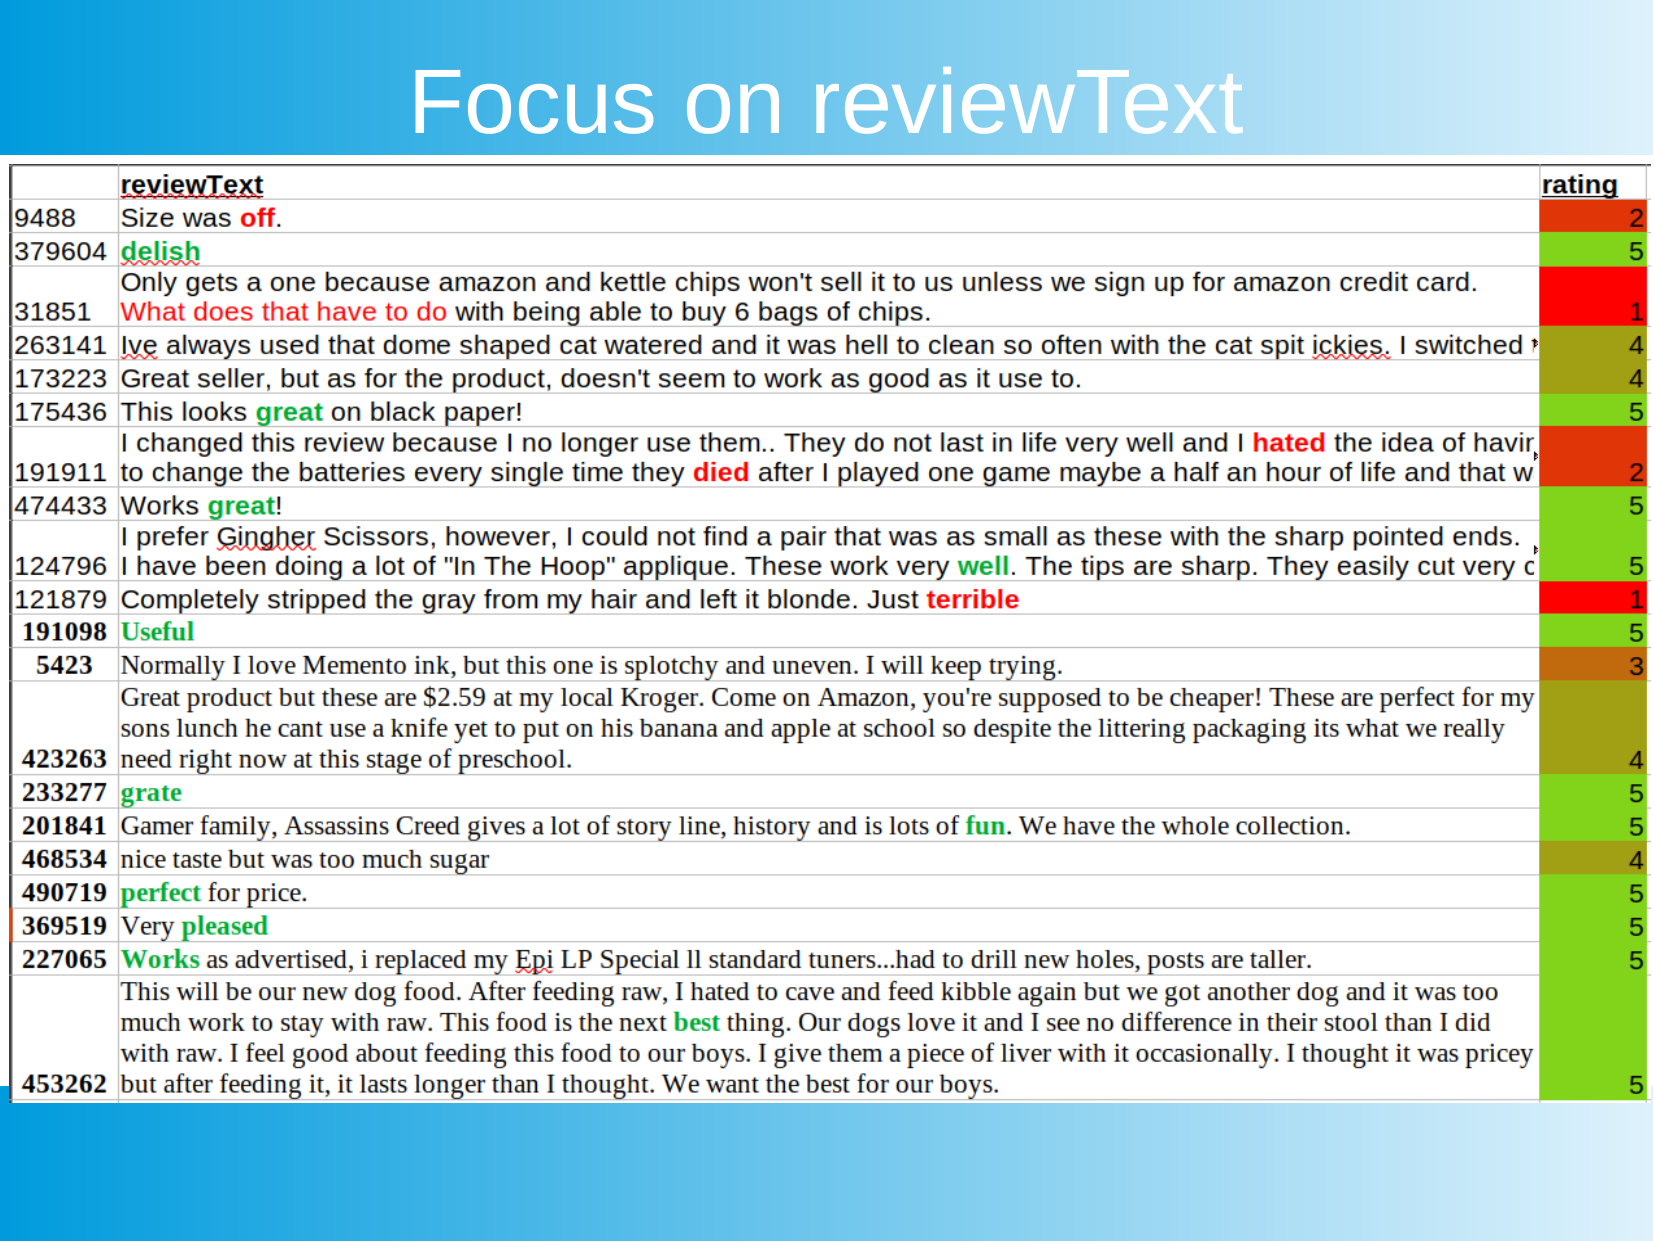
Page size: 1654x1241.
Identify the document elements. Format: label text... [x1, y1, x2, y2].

title Focus on reviewText [82, 49, 1571, 155]
picture [9, 164, 1651, 1241]
